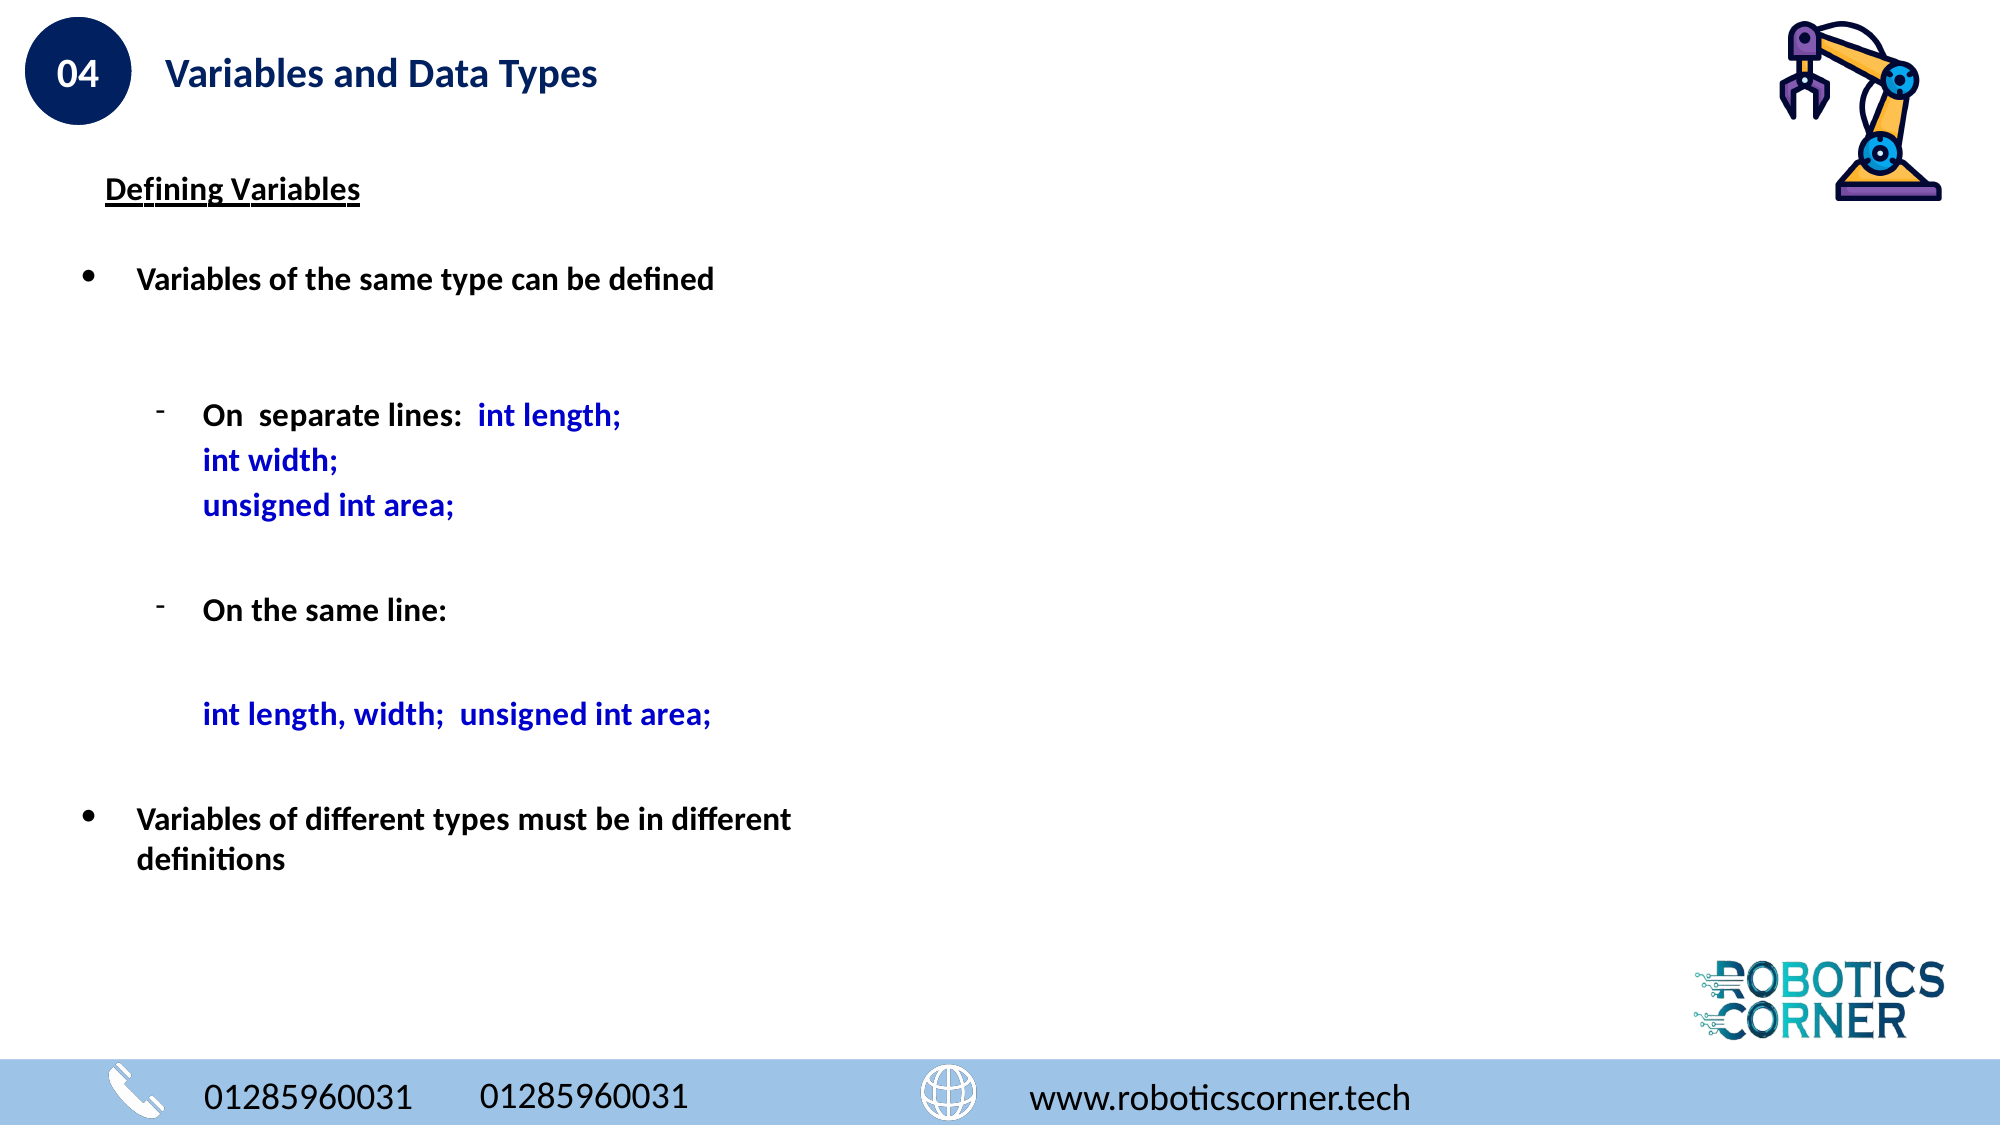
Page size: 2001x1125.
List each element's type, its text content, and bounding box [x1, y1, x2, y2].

picture [1771, 21, 1950, 201]
text_box 01285960031 [189, 1064, 495, 1125]
picture [103, 1057, 170, 1124]
picture [1680, 859, 1953, 1059]
text_box Defining Variables Variables of the same type can be defined On separate lines: int length; int width; unsigned int area; On the same line: int length, width; unsigned int area; Variables of different types must be in different definitions [78, 164, 1517, 877]
text_box www.roboticscorner.tech [1014, 1065, 1531, 1125]
text_box [981, 1059, 2000, 1125]
text_box Variables and Data Types [150, 38, 697, 103]
picture [915, 1059, 981, 1125]
text_box 04 [22, 14, 134, 128]
text_box 01285960031 [465, 1063, 811, 1124]
text_box [0, 1059, 915, 1125]
